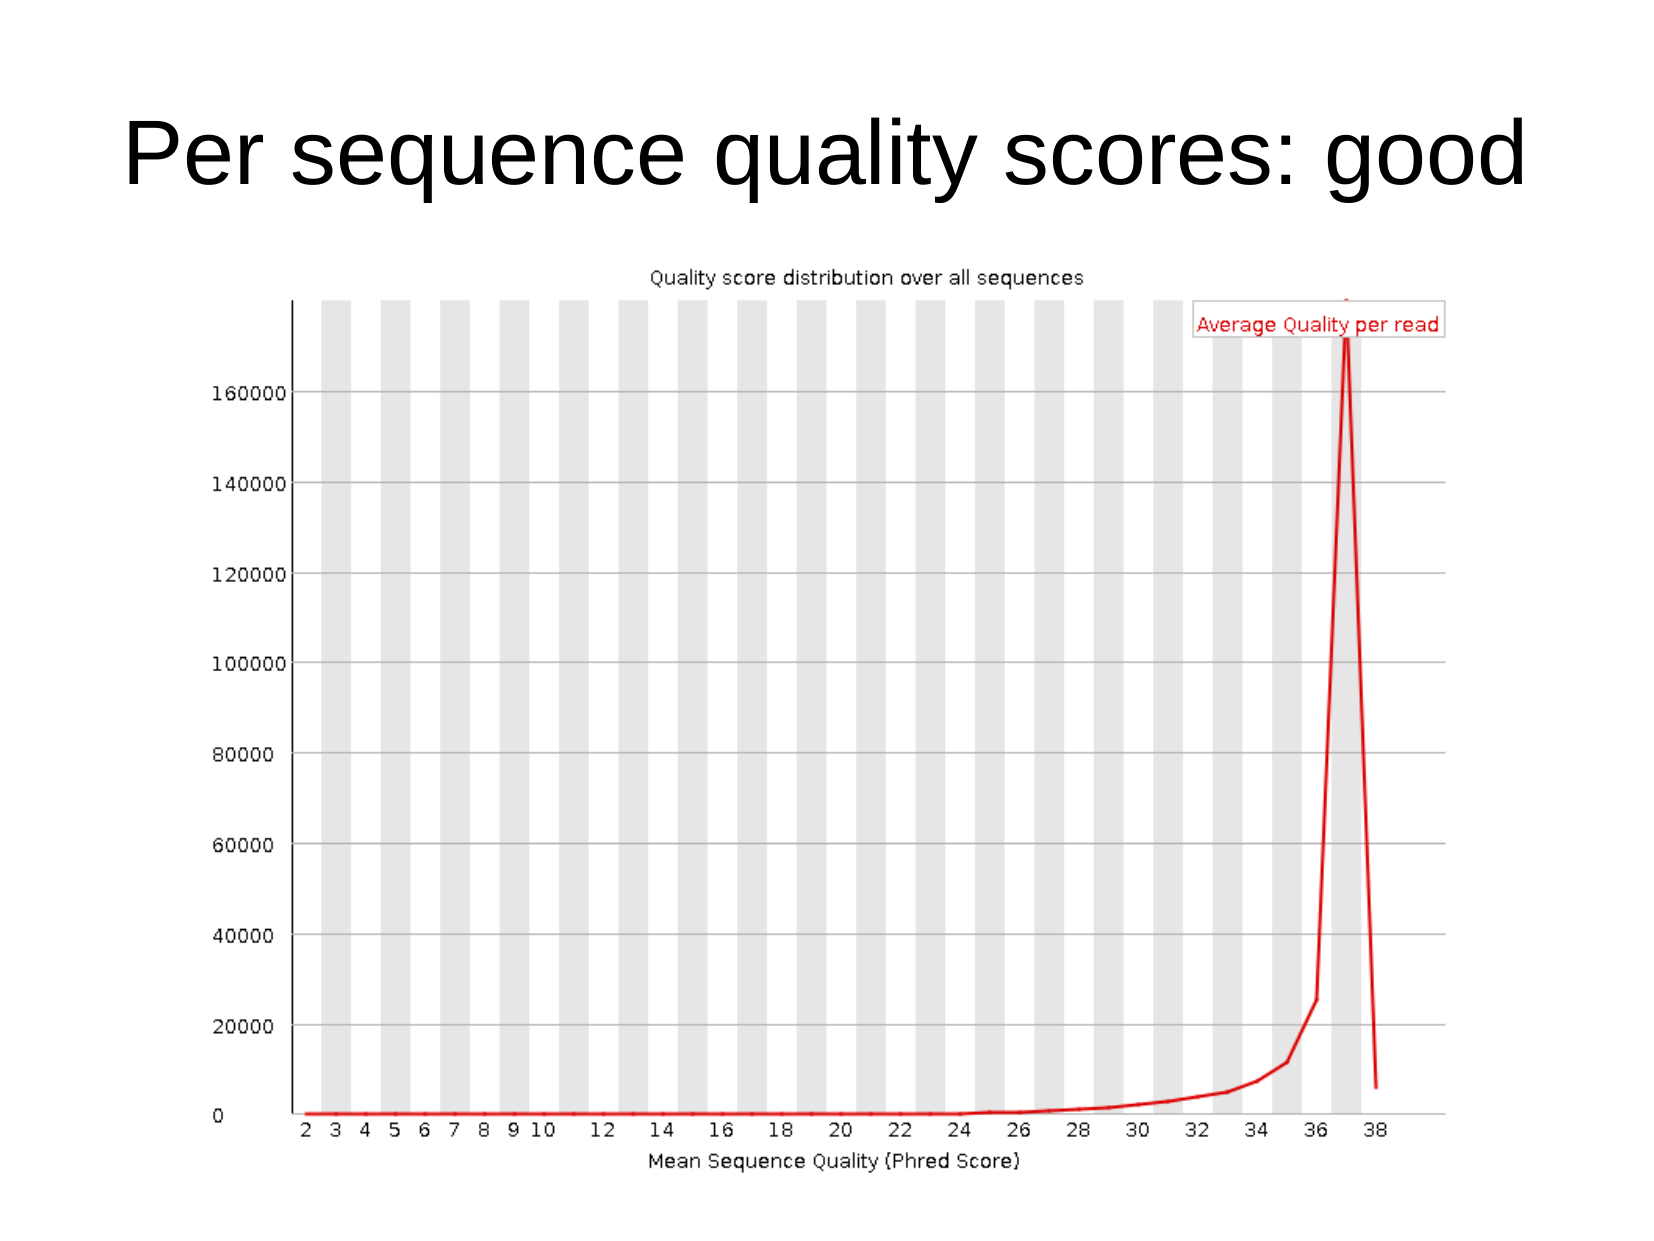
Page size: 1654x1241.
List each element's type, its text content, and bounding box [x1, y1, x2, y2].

picture [209, 238, 1460, 1176]
title Per sequence quality scores: good [82, 49, 1571, 257]
